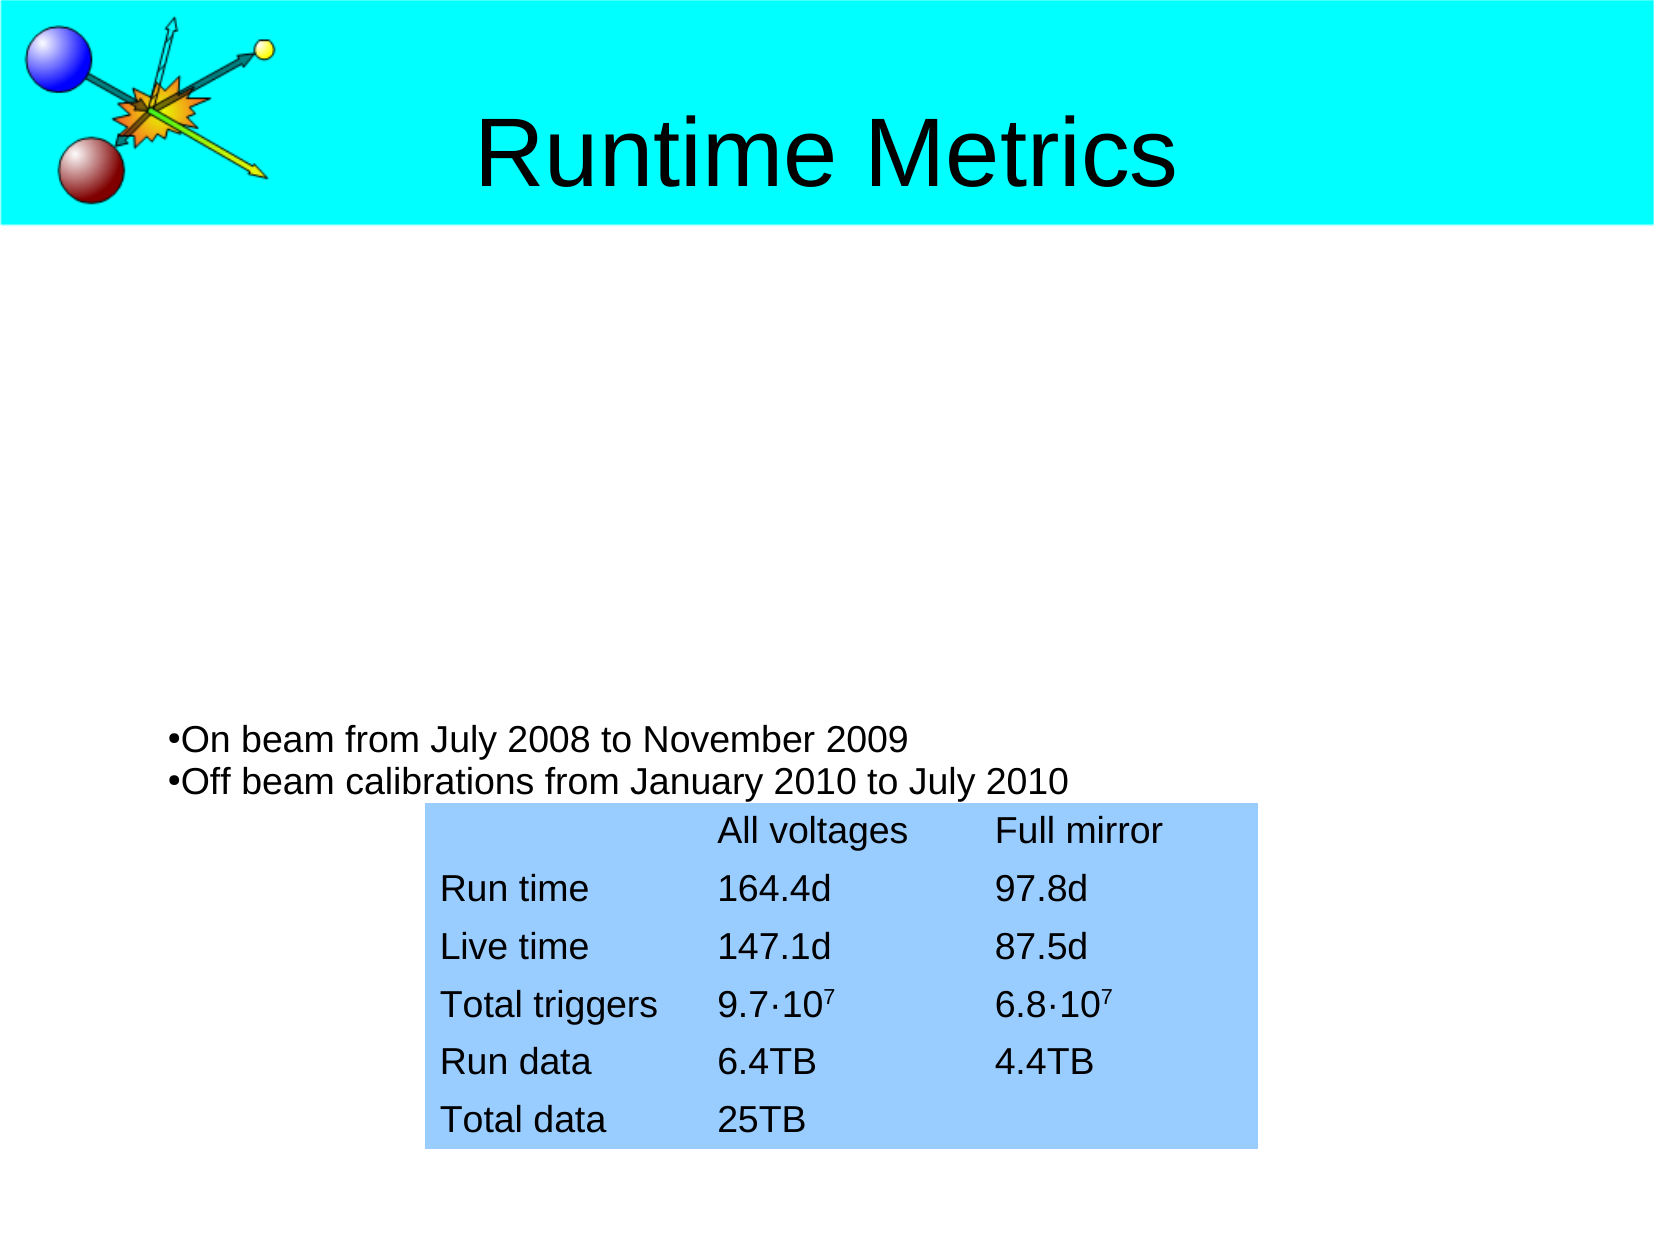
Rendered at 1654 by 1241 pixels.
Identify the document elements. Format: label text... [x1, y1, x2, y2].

table_cell 97.8d [980, 860, 1258, 918]
table_cell Run data [425, 1033, 702, 1091]
title Runtime Metrics [82, 49, 1571, 257]
table_cell Total triggers [425, 976, 702, 1033]
table_cell [980, 1091, 1258, 1149]
table_cell 4.4TB [980, 1033, 1258, 1091]
table_header All voltages [702, 803, 980, 860]
table_cell Total data [425, 1091, 702, 1149]
table_header [425, 803, 702, 860]
picture [0, 0, 1654, 1241]
table_cell 6.8·107 [980, 976, 1258, 1033]
text_box On beam from July 2008 to November 2009 Off beam calibrations from January 2010 to July 2010 [152, 711, 1503, 810]
table_cell 147.1d [702, 918, 980, 976]
table_cell Live time [425, 918, 702, 976]
table_cell 9.7·107 [702, 976, 980, 1033]
table_cell 87.5d [980, 918, 1258, 976]
table_cell 164.4d [702, 860, 980, 918]
table_header Full mirror [980, 803, 1258, 860]
table_cell Run time [425, 860, 702, 918]
table_cell 6.4TB [702, 1033, 980, 1091]
table_cell 25TB [702, 1091, 980, 1149]
